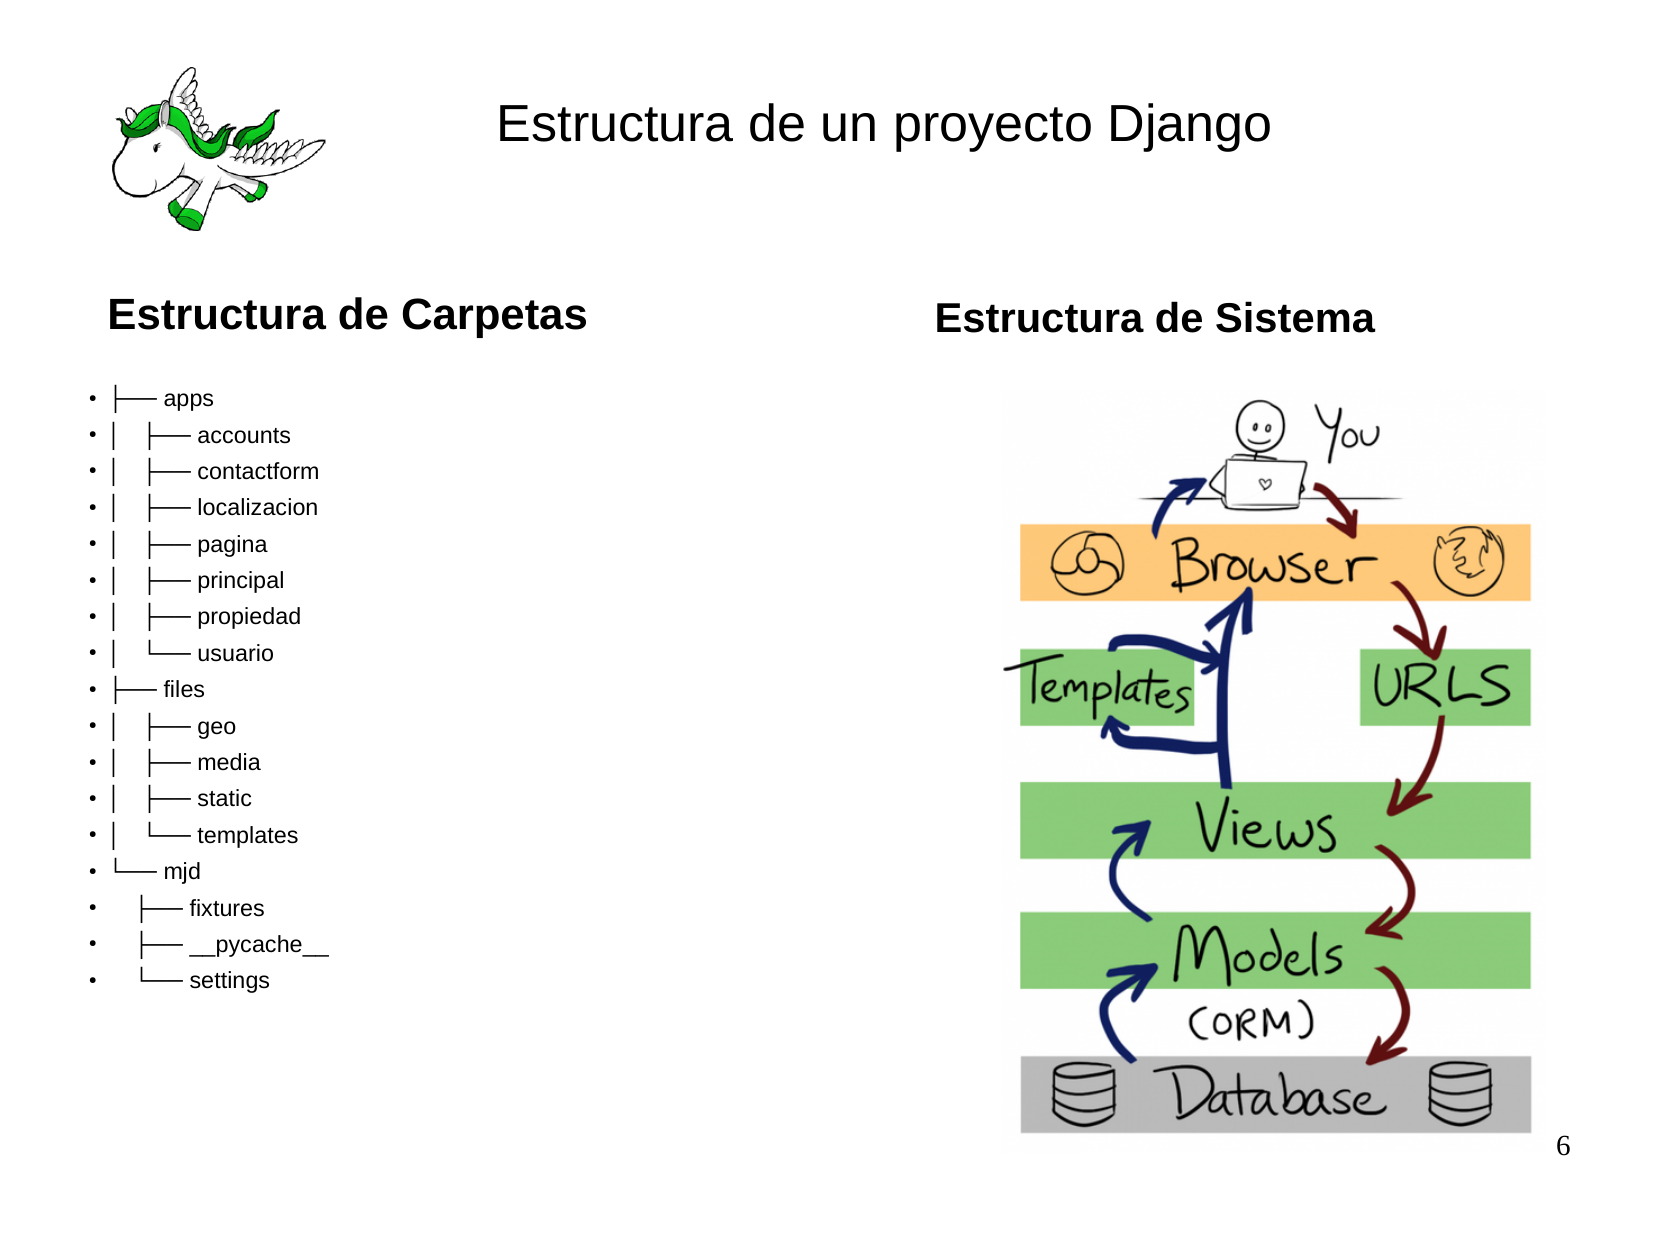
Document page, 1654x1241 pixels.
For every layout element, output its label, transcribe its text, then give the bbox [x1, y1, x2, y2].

picture [1001, 1014, 1546, 1153]
list Estructura de Carpetas ├── apps │ ├── accounts │ ├── contactform │ ├── localizacion │ ├── pagina │ ├── principal │ ├── propiedad │ └── usuario ├── files │ ├── geo │ ├── media │ ├── static │ └── templates └── mjd ├── fixtures ├── __pycache__ └── settings [82, 290, 809, 1010]
list Estructura de Sistema [863, 294, 1591, 1014]
title Estructura de un proyecto Django [82, 49, 1571, 257]
picture [76, 58, 361, 241]
